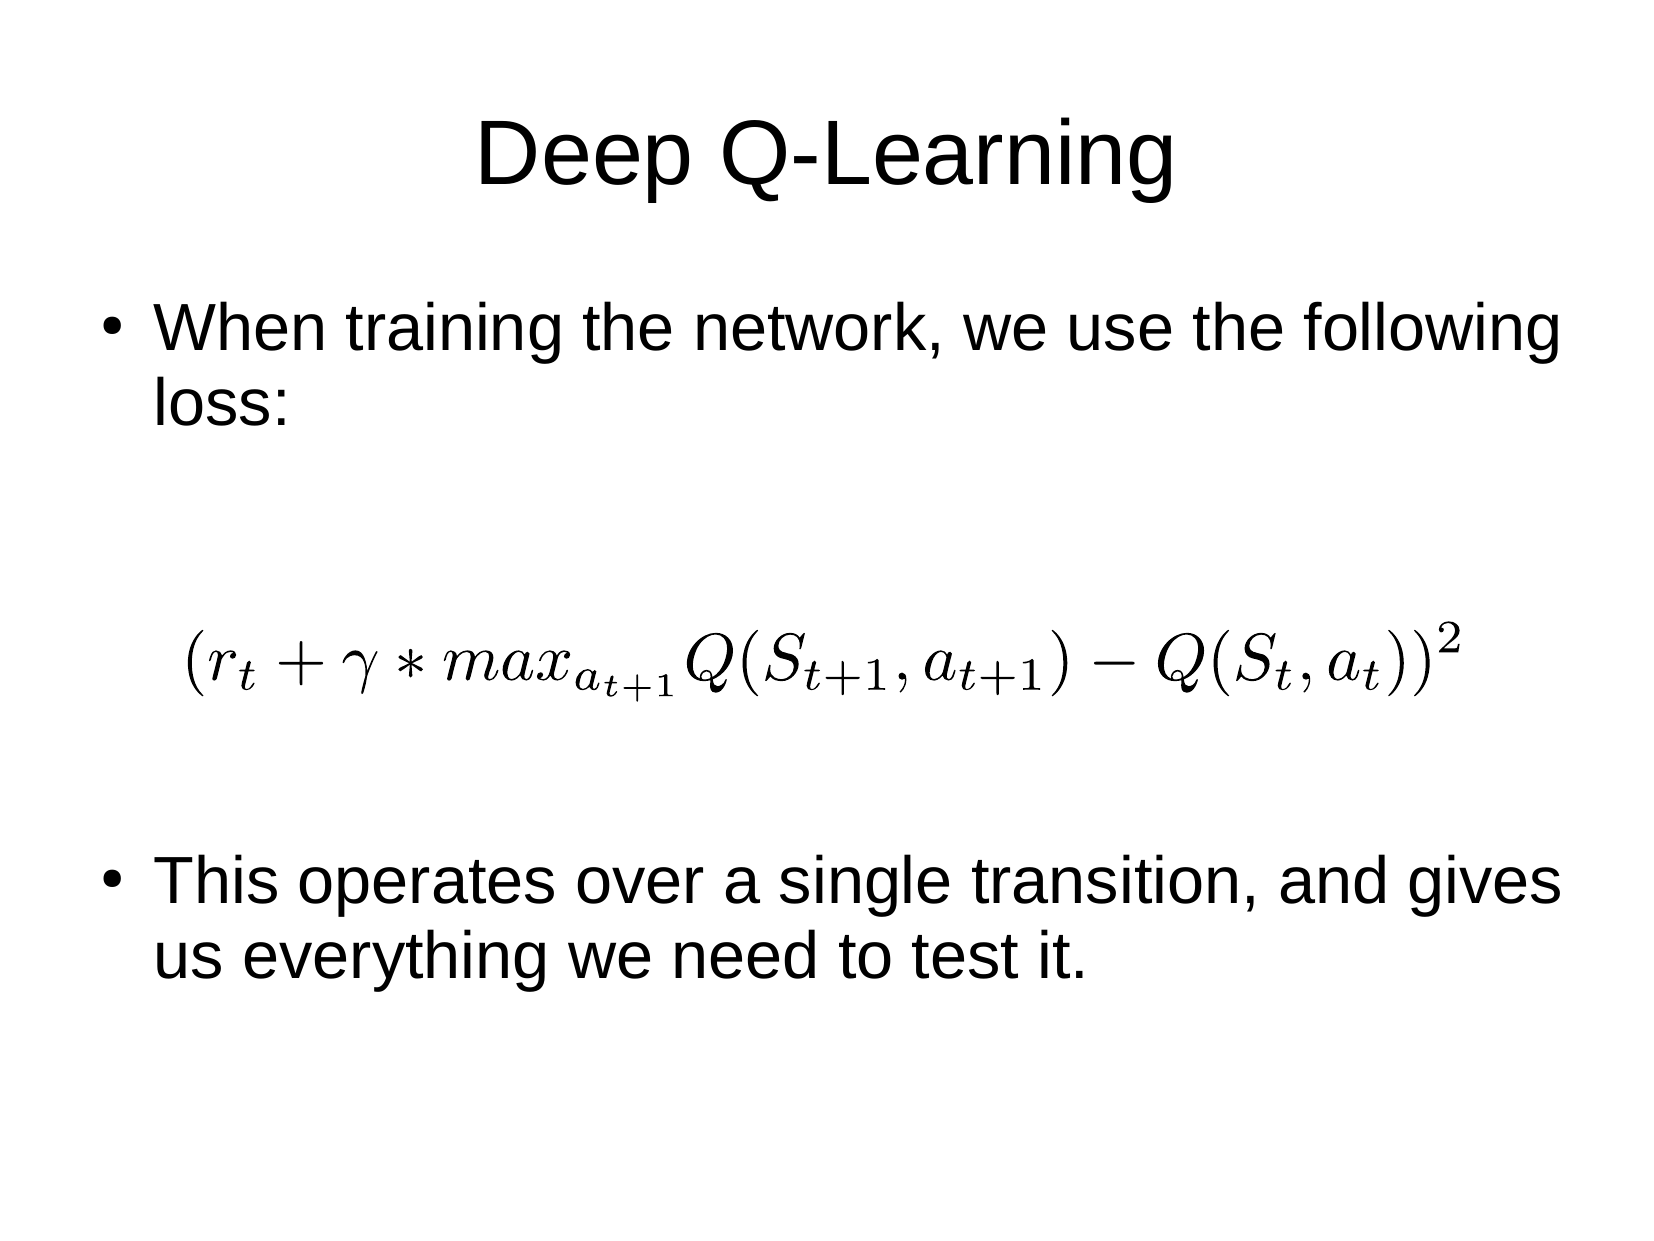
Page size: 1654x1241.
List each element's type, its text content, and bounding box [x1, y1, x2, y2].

title Deep Q-Learning [82, 49, 1571, 257]
list When training the network, we use the following loss: This operates over a single transition, and gives us everything we need to test it. [82, 290, 1571, 1010]
text_box [181, 621, 1463, 702]
